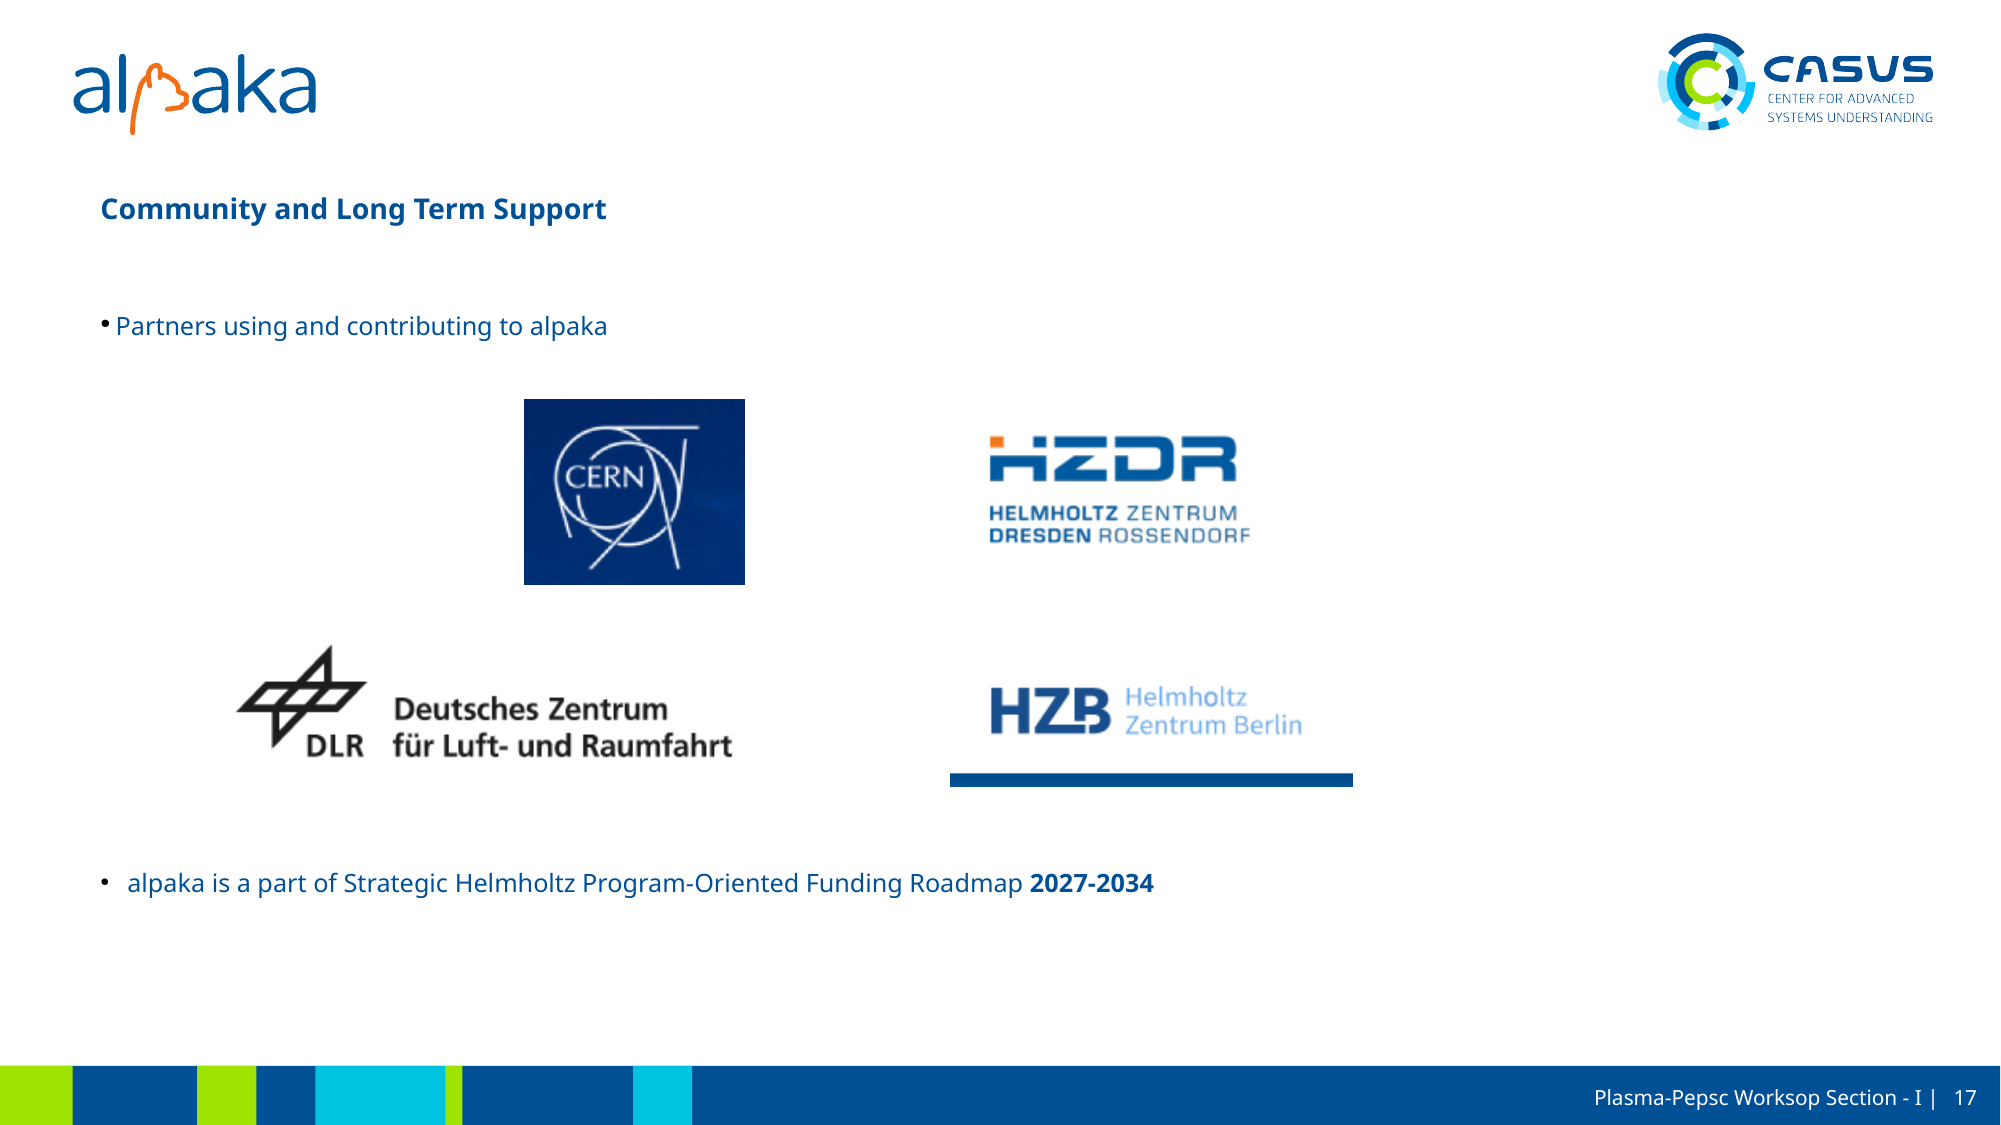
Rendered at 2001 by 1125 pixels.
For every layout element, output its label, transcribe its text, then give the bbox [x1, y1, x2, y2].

picture [72, 53, 317, 136]
picture [950, 643, 1353, 787]
picture [524, 399, 745, 585]
picture [230, 605, 785, 815]
picture [1658, 33, 1933, 131]
picture [937, 389, 1300, 597]
list Community and Long Term Support Partners using and contributing to alpaka alpaka is a part of Strategic Helmholtz Program-Oriented Funding Roadmap 2027-2034 [100, 188, 1601, 946]
